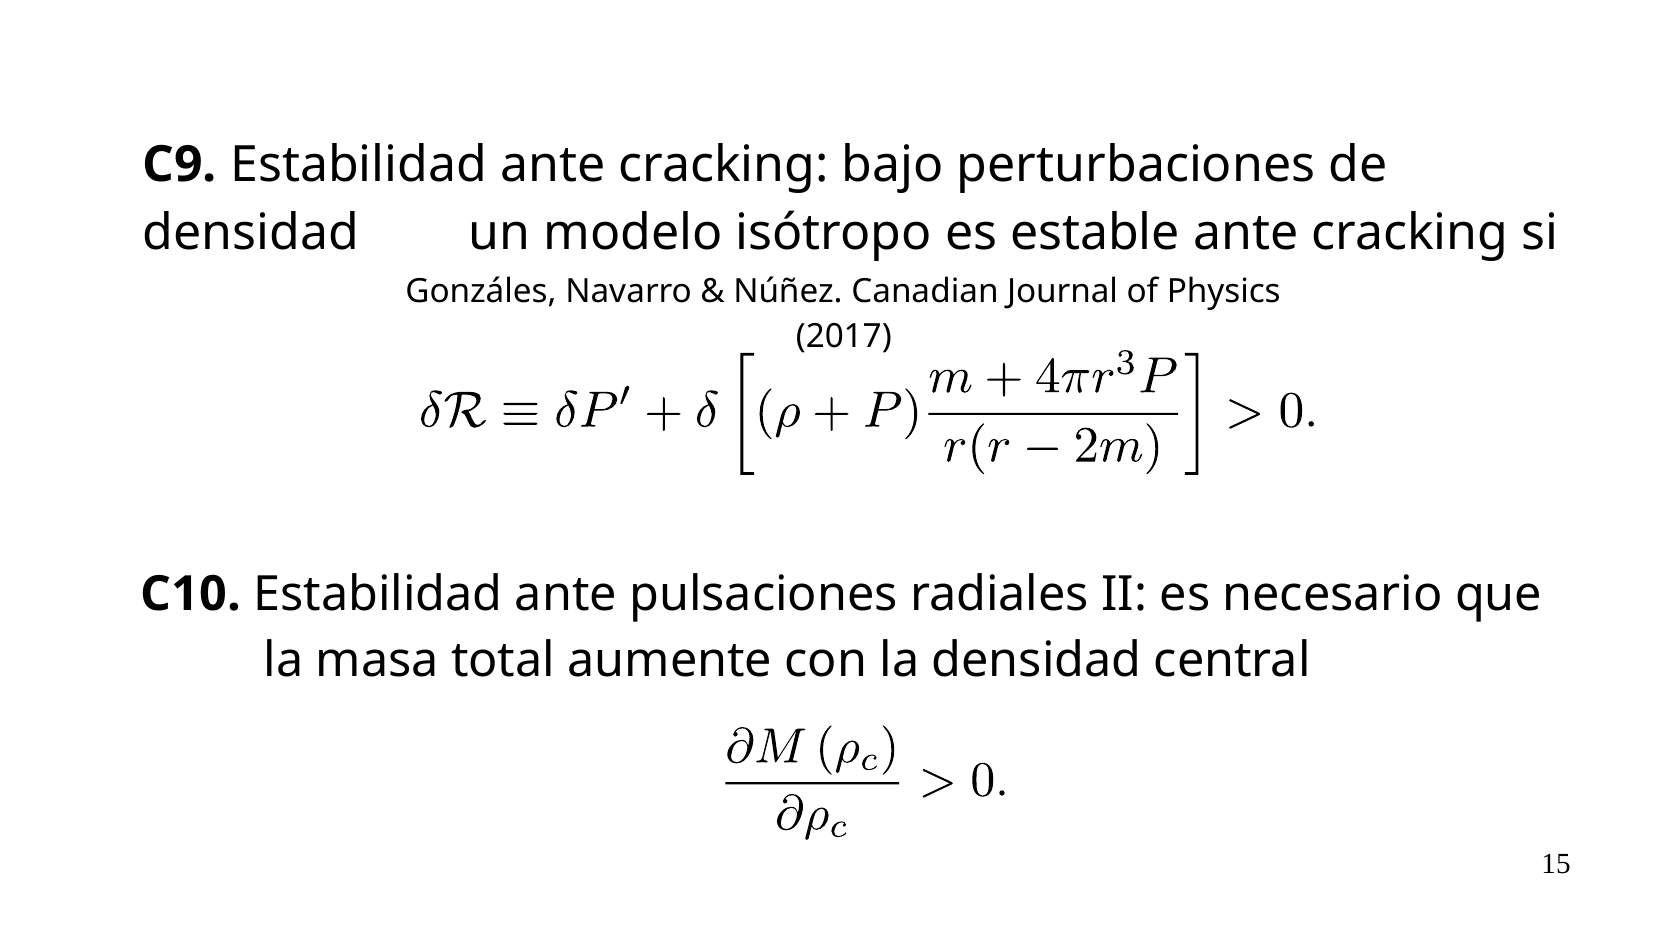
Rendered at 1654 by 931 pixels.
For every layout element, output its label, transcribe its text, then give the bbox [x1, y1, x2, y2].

text_box [421, 353, 1314, 475]
text_box Gonzáles, Navarro & Núñez. Canadian Journal of Physics (2017) [390, 259, 1373, 353]
list C9. Estabilidad ante cracking: bajo perturbaciones de densidad un modelo isótropo es estable ante cracking si [71, 127, 1561, 314]
text_box [725, 725, 1005, 840]
list C10. Estabilidad ante pulsaciones radiales II: es necesario que la masa total aumente con la densidad central [72, 559, 1561, 692]
